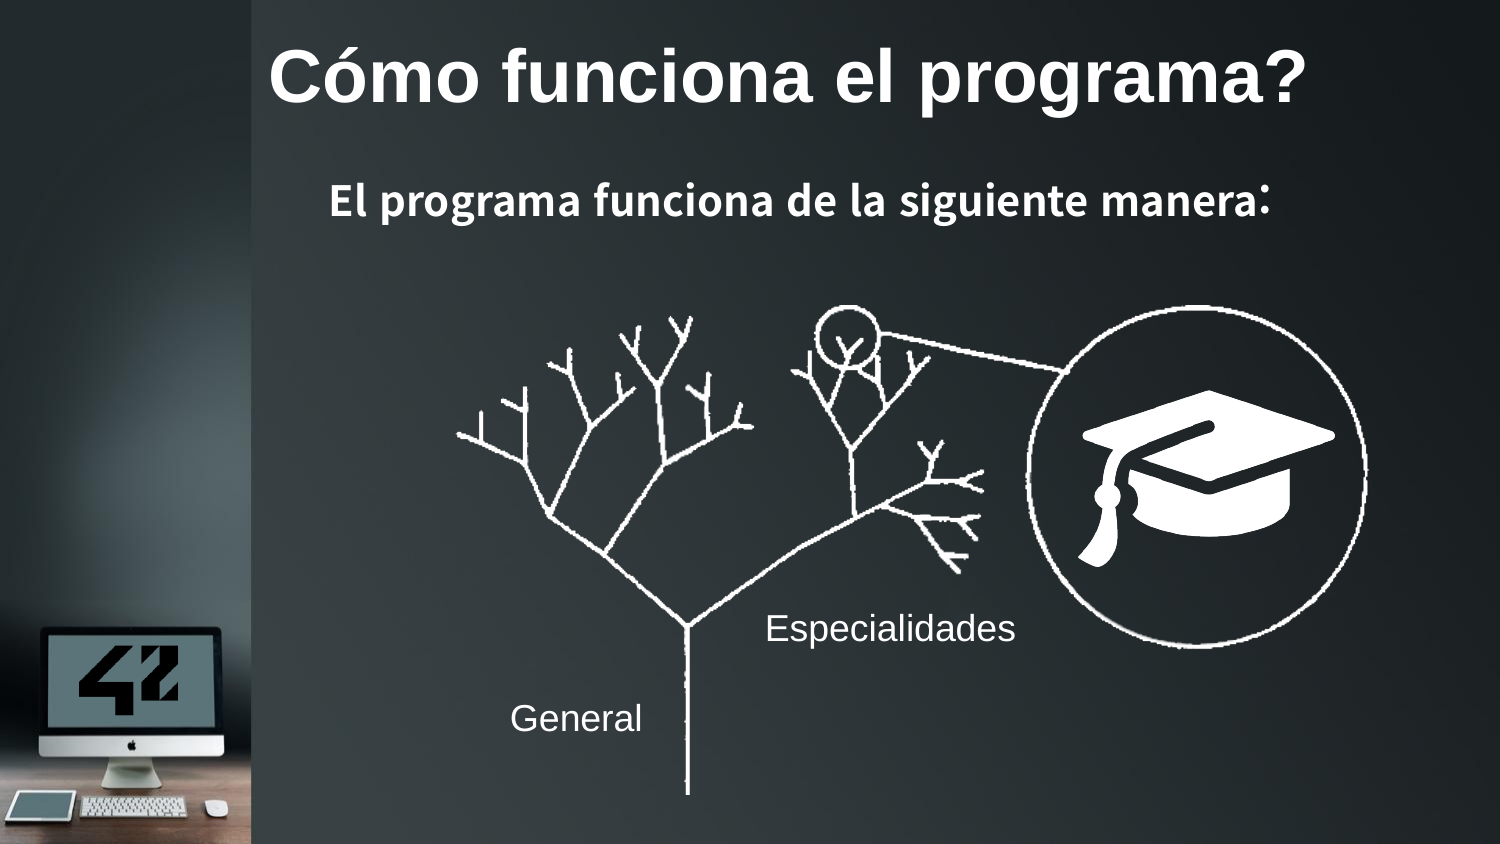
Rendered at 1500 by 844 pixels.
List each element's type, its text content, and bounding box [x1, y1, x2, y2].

text_box General [495, 690, 706, 747]
picture [0, 0, 1500, 844]
text_box Especialidades [750, 600, 1066, 699]
list El programa funciona de la siguiente manera: [313, 161, 1459, 238]
title Cómo funciona el programa? [253, 0, 1500, 146]
